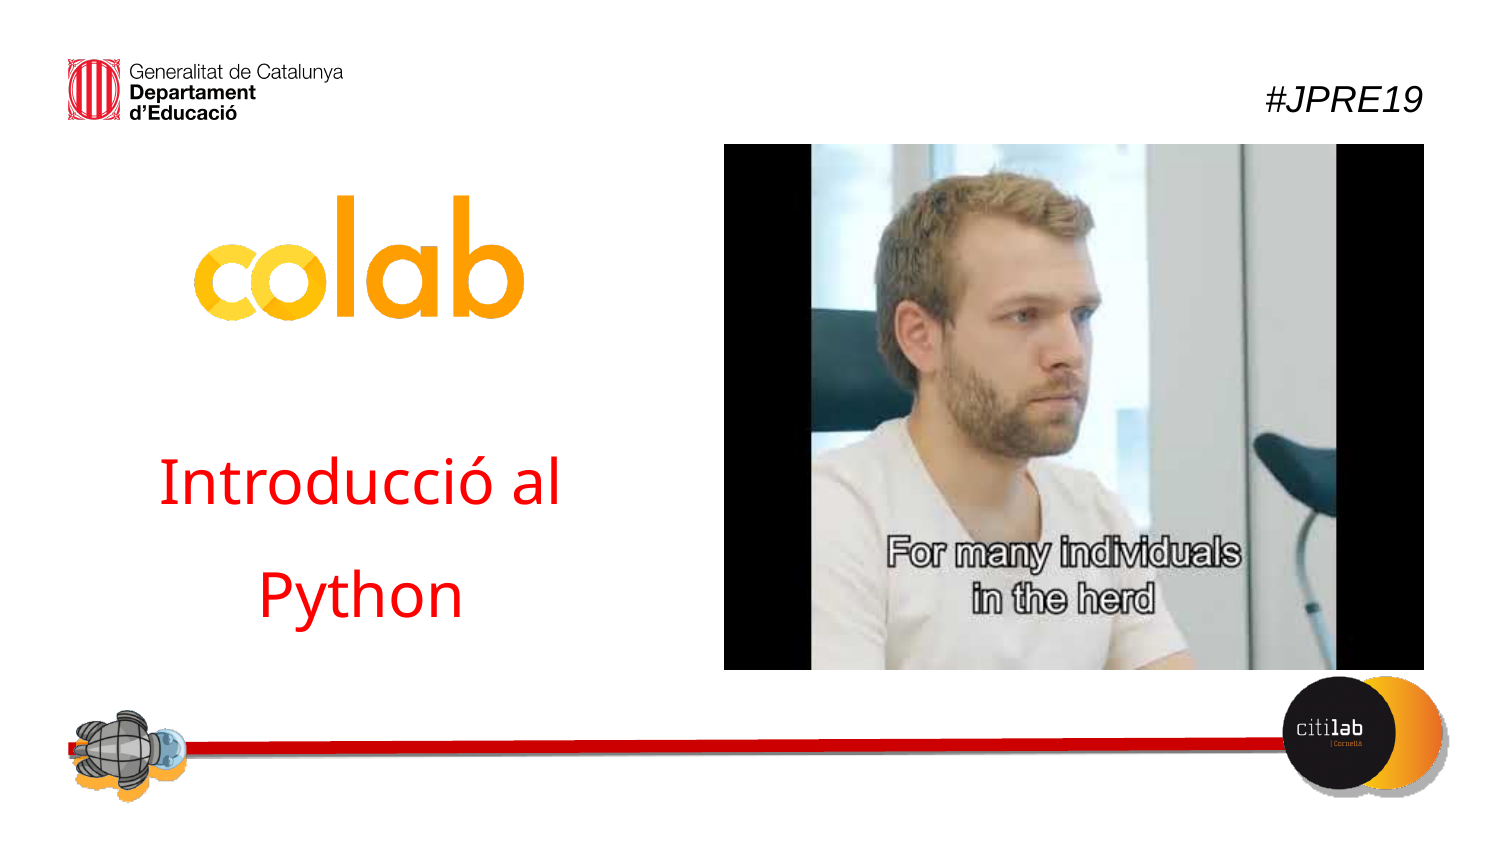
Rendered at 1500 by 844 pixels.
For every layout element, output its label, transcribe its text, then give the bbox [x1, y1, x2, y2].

text_box Introducció al Python [122, 390, 720, 663]
picture [724, 144, 1424, 670]
picture [1281, 675, 1445, 791]
picture [148, 169, 570, 356]
picture [68, 59, 343, 120]
picture [65, 694, 196, 798]
text_box #JPRE19 [1250, 59, 1462, 120]
